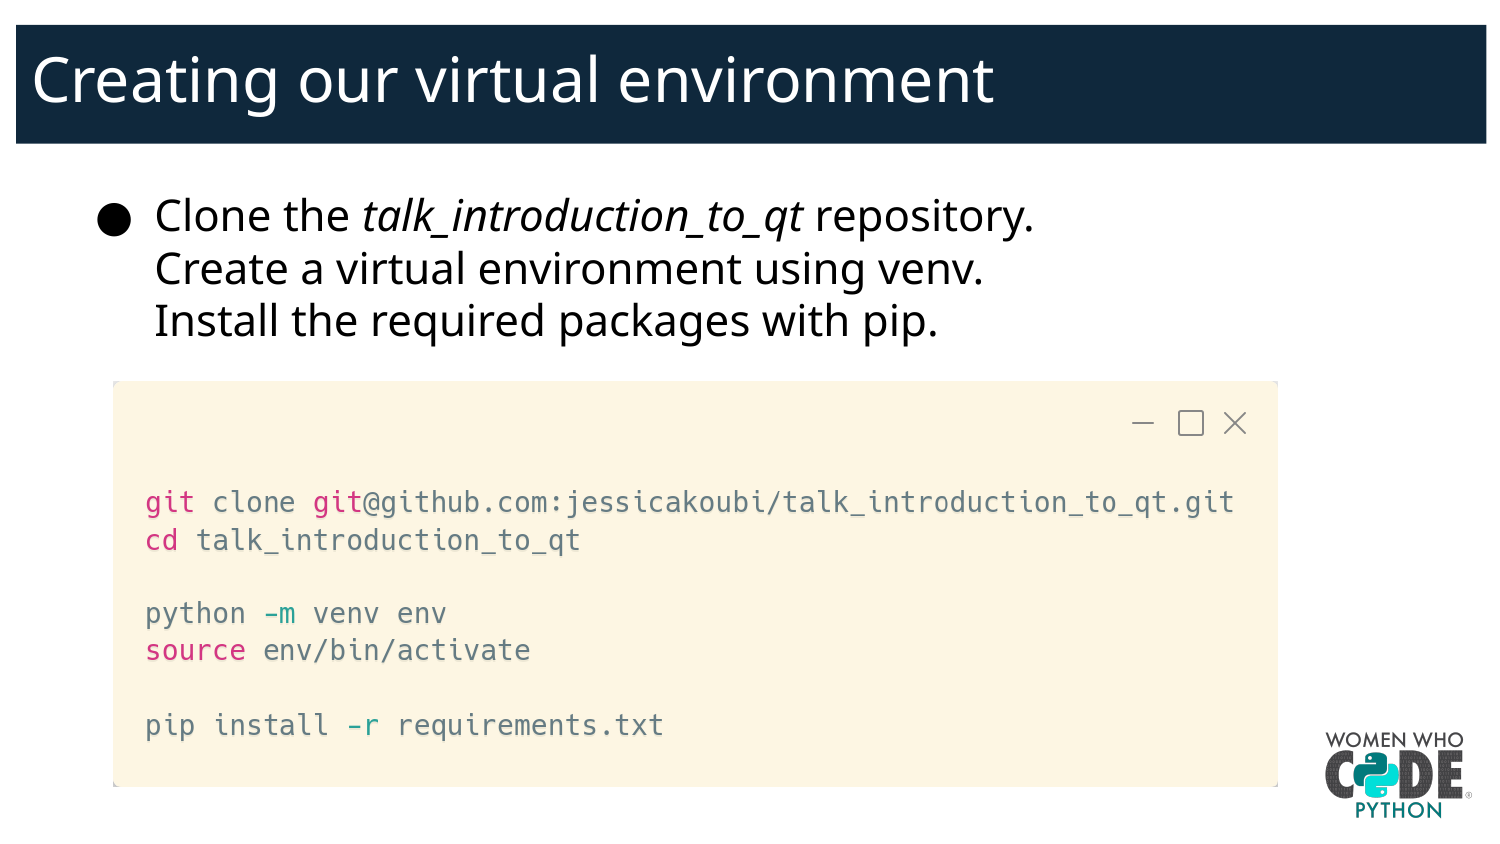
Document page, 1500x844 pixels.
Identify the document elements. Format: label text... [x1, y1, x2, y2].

picture [1312, 719, 1480, 831]
text_box Creating our virtual environment [16, 24, 1487, 144]
picture [113, 381, 1278, 787]
title Clone the talk_introduction_to_qt repository. Create a virtual environment using venv. Install the required packages with pip. [64, 172, 1400, 775]
